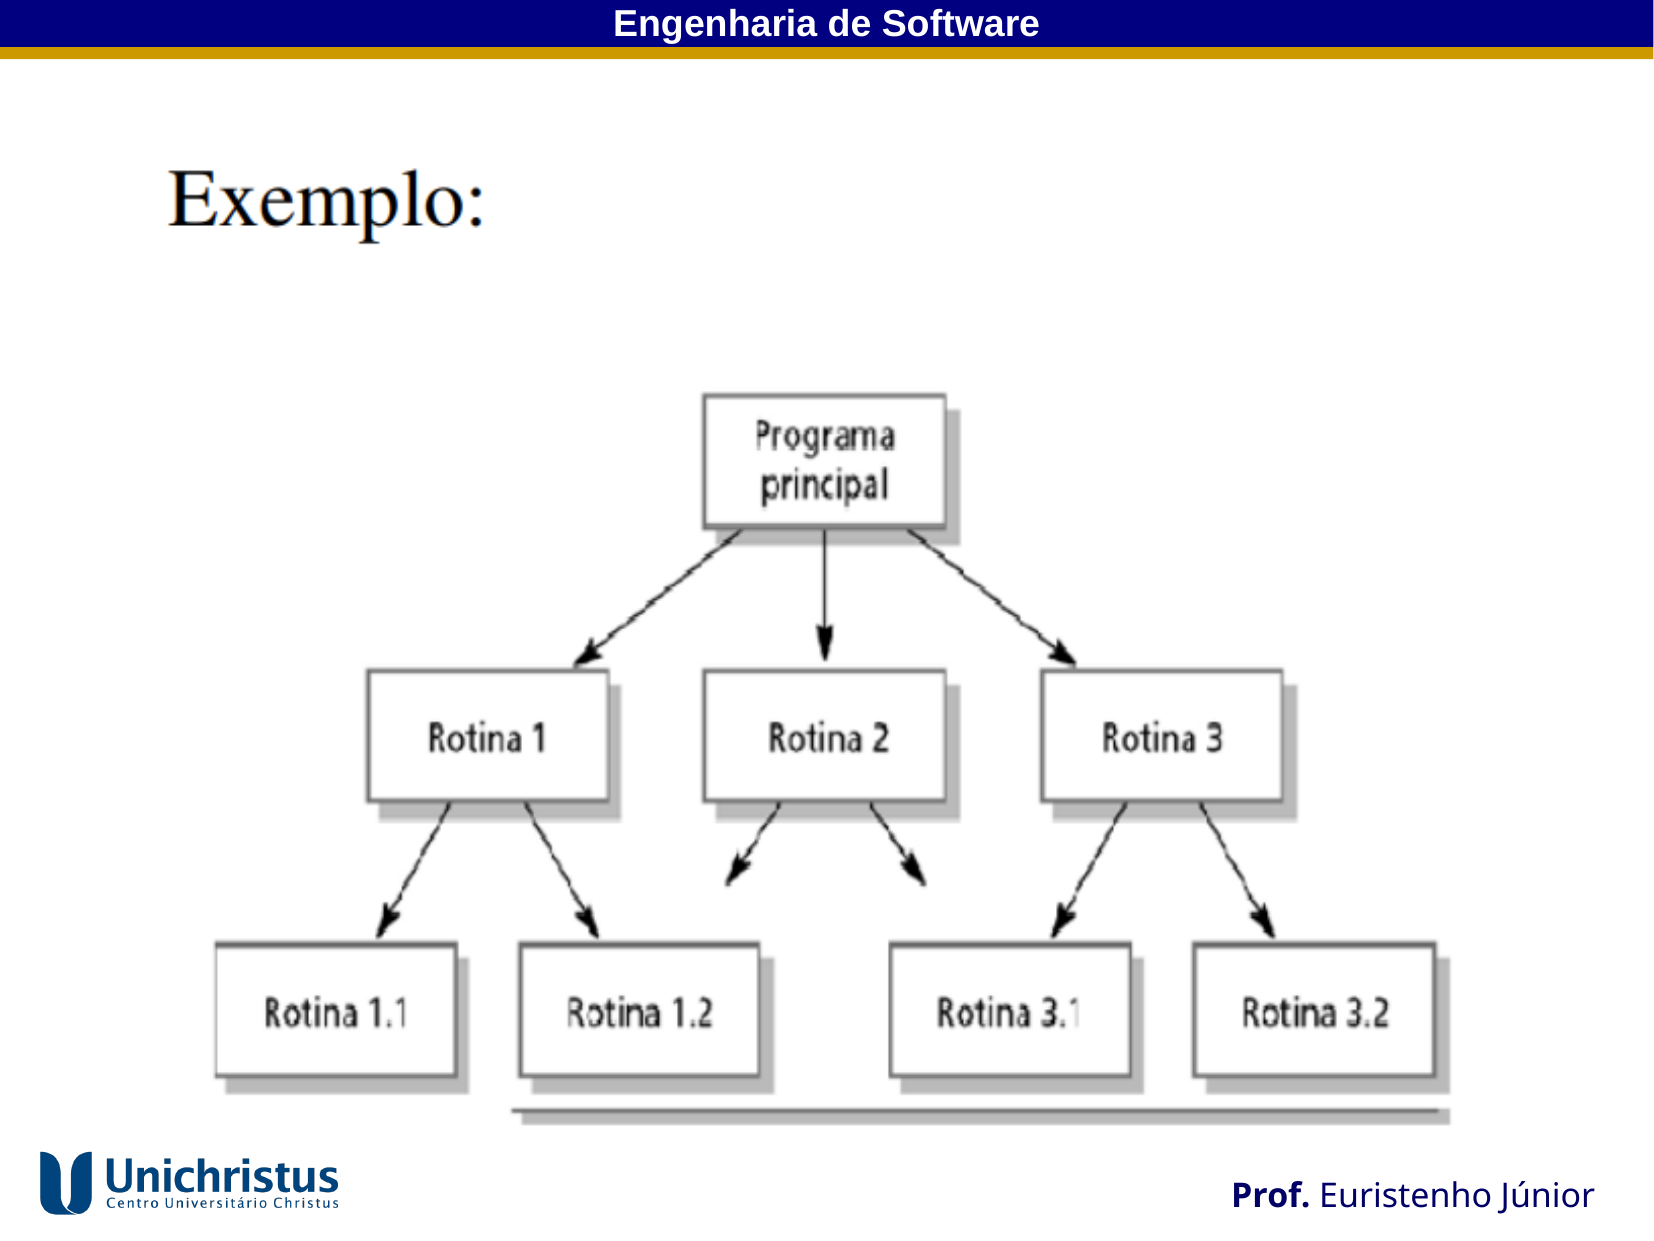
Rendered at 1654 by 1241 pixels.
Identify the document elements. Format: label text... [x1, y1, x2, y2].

text_box Prof. Euristenho Júnior [1216, 1163, 1654, 1224]
picture [35, 153, 1489, 1217]
text_box [0, 47, 1654, 60]
text_box Engenharia de Software [0, 0, 1654, 47]
